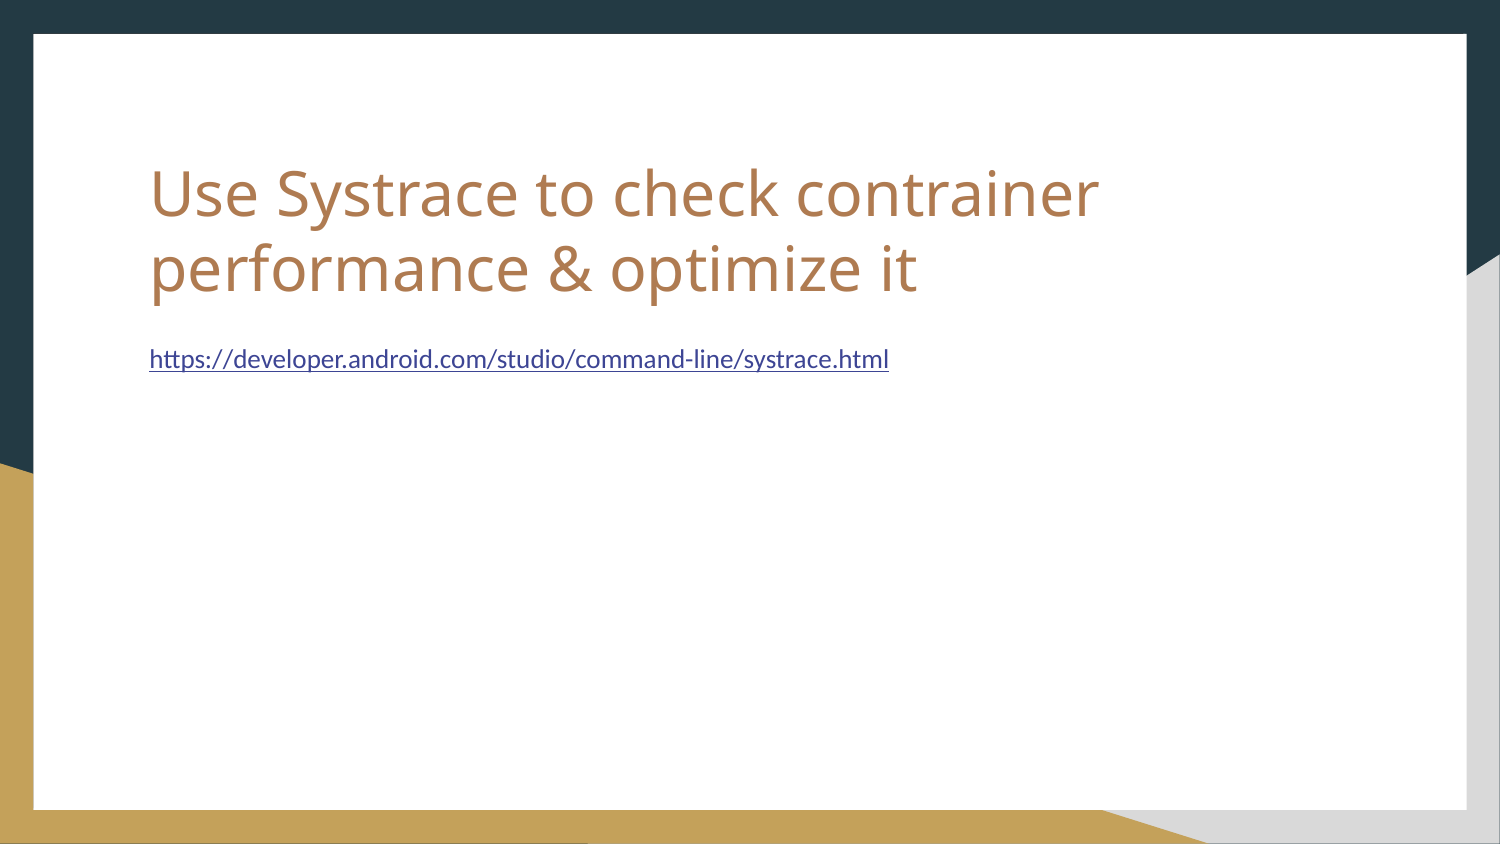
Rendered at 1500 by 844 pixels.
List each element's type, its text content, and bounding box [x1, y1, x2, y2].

title Use Systrace to check contrainer performance & optimize it [134, 138, 1366, 296]
list https://developer.android.com/studio/command-line/systrace.html [134, 326, 1366, 729]
